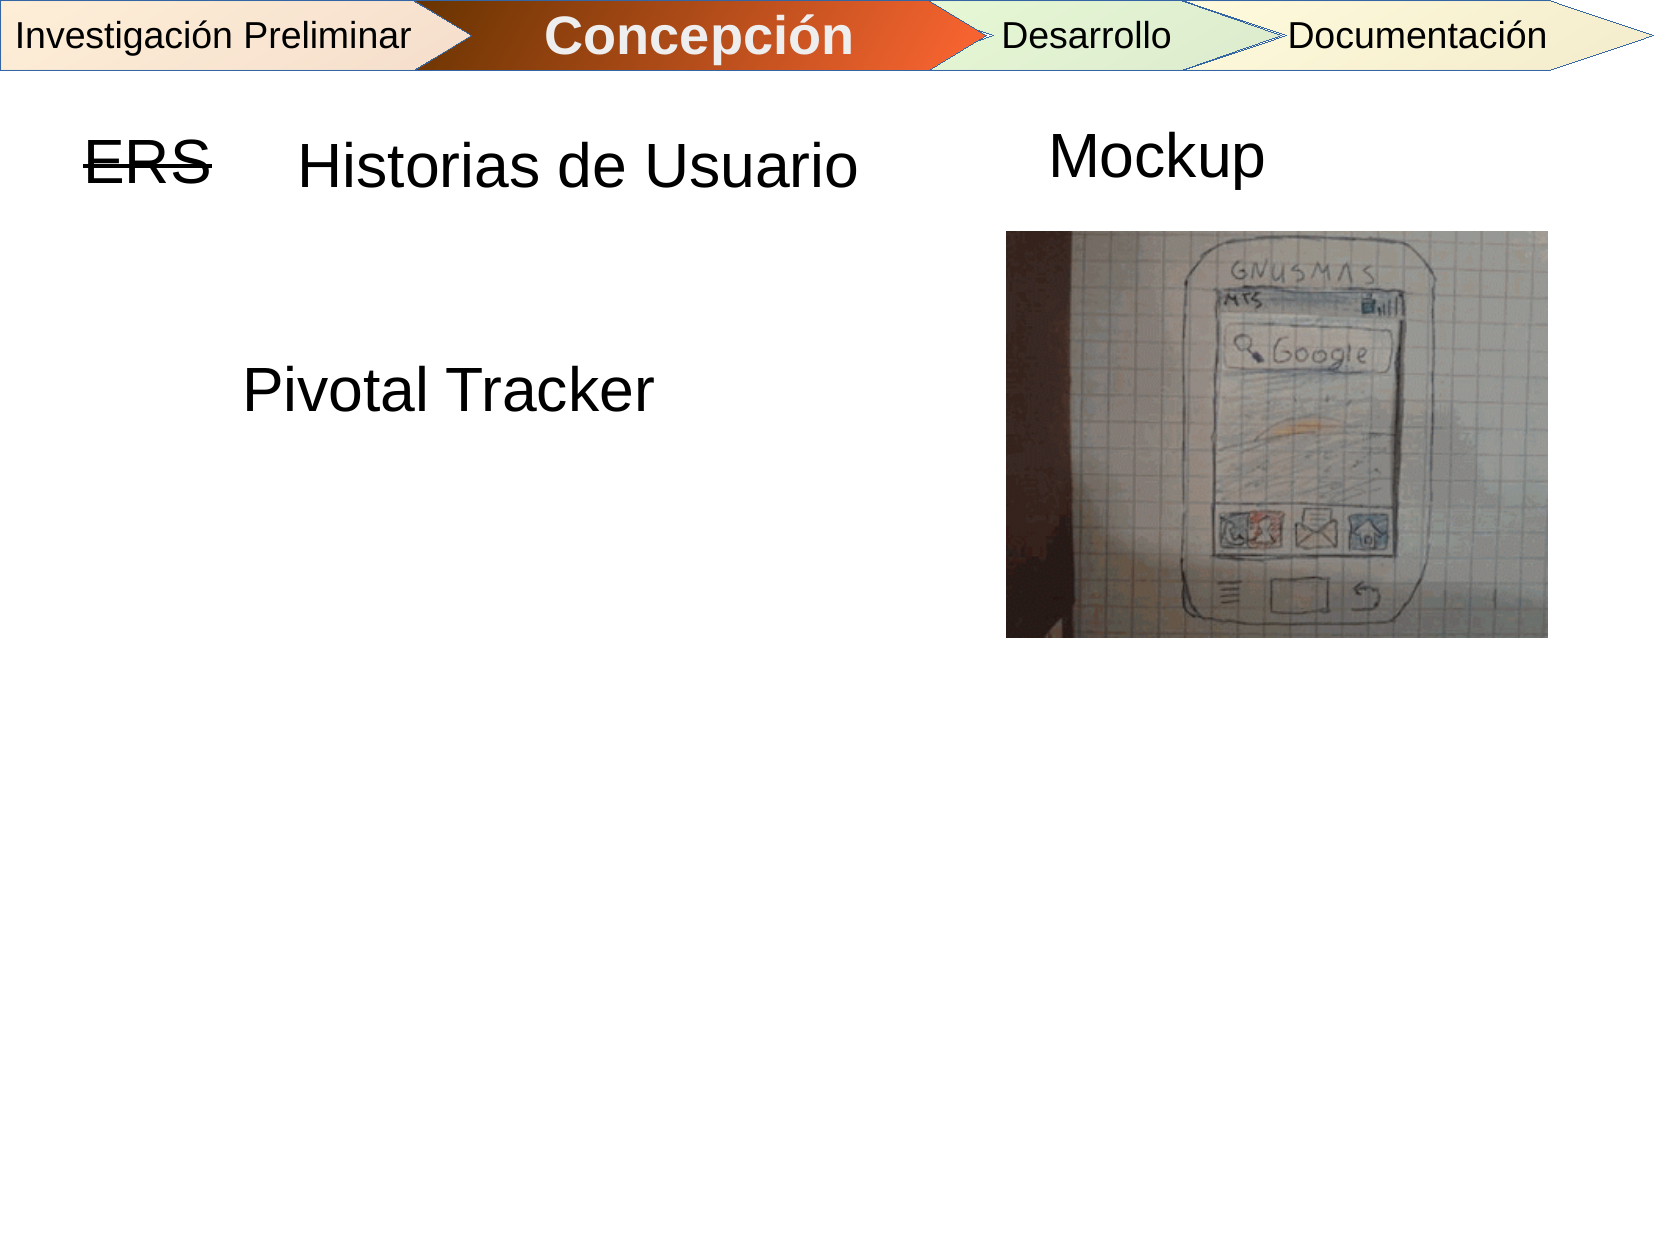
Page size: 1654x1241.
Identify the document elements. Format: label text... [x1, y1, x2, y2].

title Pivotal Tracker [236, 330, 662, 449]
picture [1006, 231, 1548, 638]
text_box Investigación Preliminar [0, 0, 470, 71]
text_box Documentación [1181, 0, 1654, 71]
text_box Desarrollo [930, 0, 1282, 71]
text_box Concepción [413, 0, 987, 71]
title ERS [59, 127, 237, 198]
title Mockup [1039, 111, 1276, 201]
title Historias de Usuario [283, 106, 875, 225]
